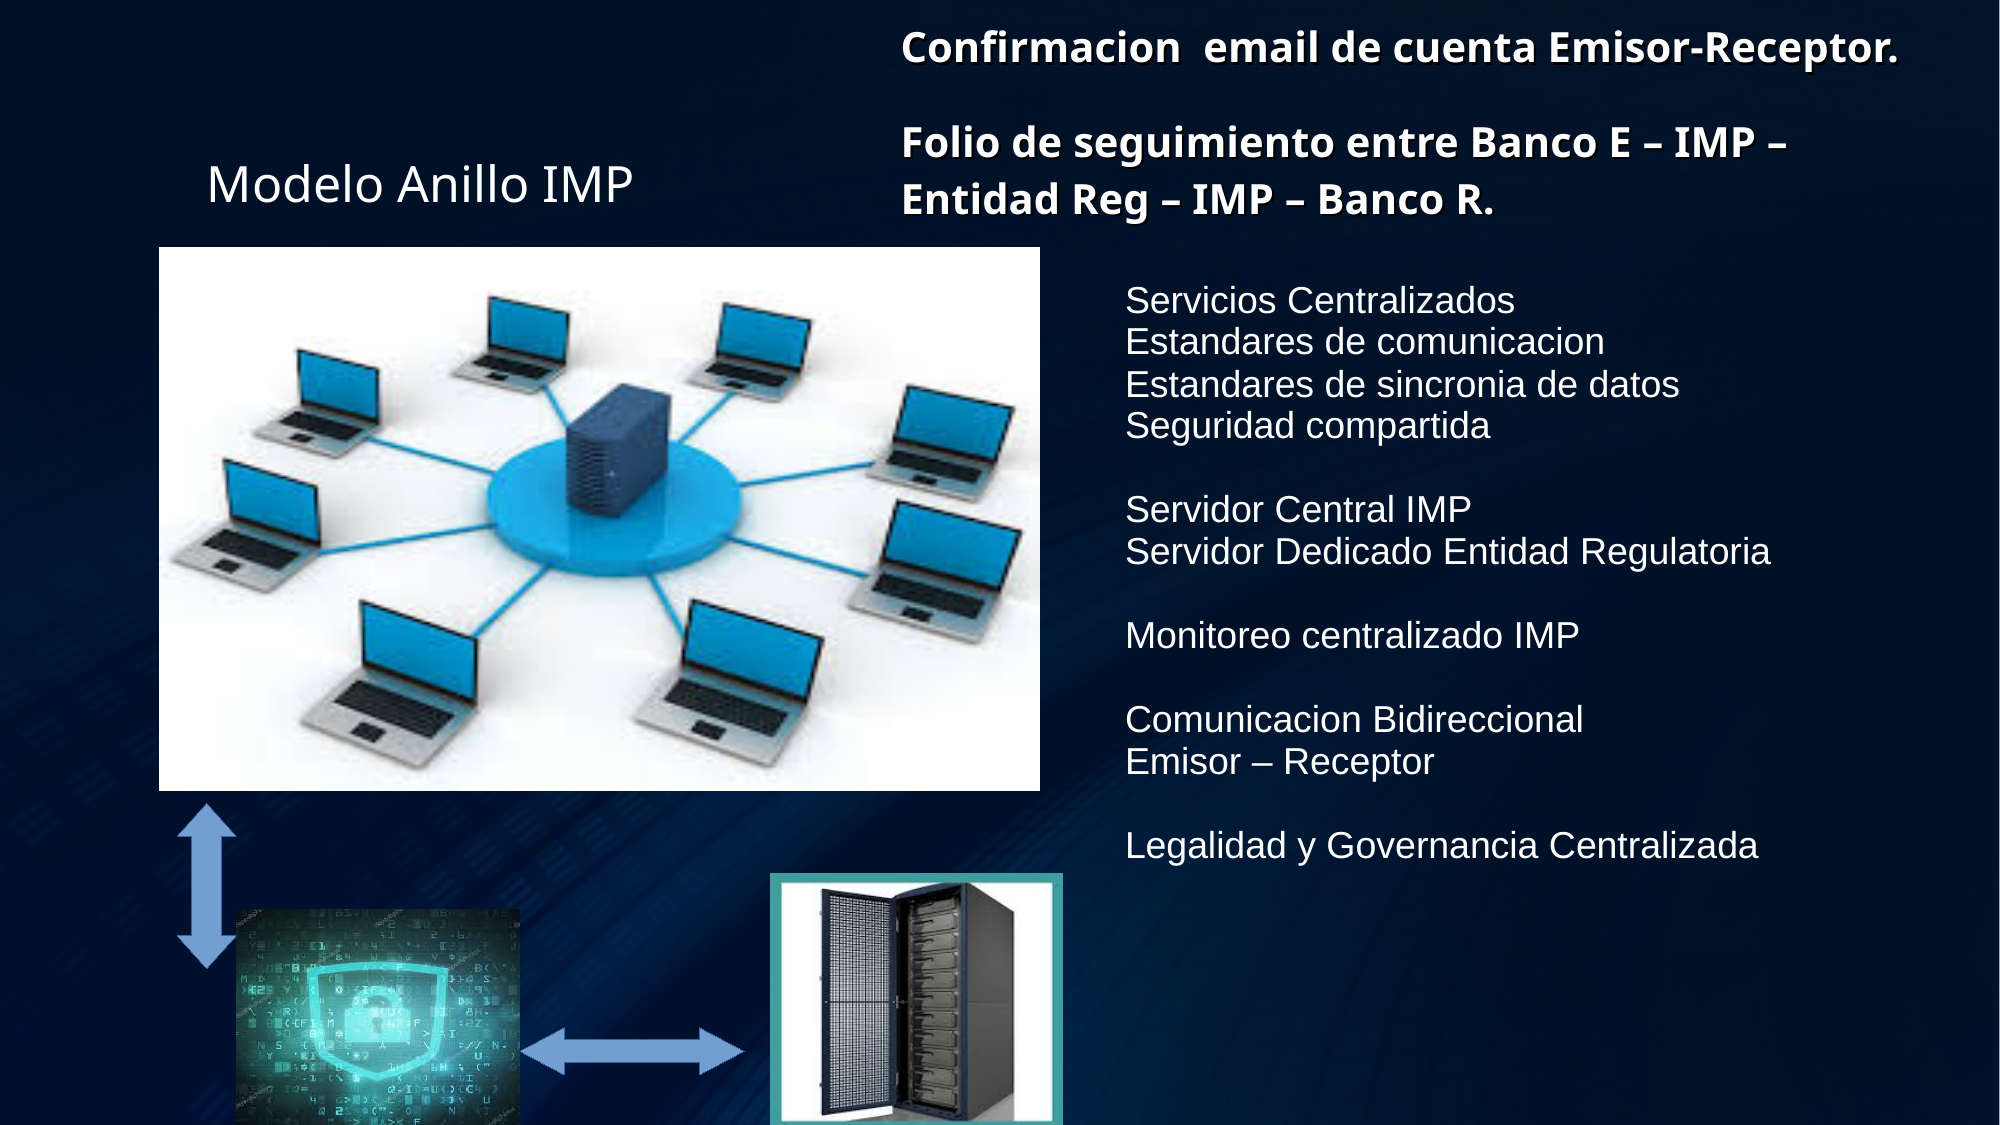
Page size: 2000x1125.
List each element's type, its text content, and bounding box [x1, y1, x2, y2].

text_box Servicios Centralizados Estandares de comunicacion Estandares de sincronia de datos Seguridad compartida Servidor Central IMP Servidor Dedicado Entidad Regulatoria Monitoreo centralizado IMP Comunicacion Bidireccional Emisor – Receptor Legalidad y Governancia Centralizada [1110, 272, 1787, 1021]
text_box [520, 1027, 745, 1075]
text_box Confirmacion email de cuenta Emisor-Receptor. Folio de seguimiento entre Banco E – IMP – Entidad Reg – IMP – Banco R. [885, 0, 1949, 272]
text_box [177, 803, 237, 969]
text_box Modelo Anillo IMP [192, 141, 839, 247]
picture [0, 0, 2000, 1125]
